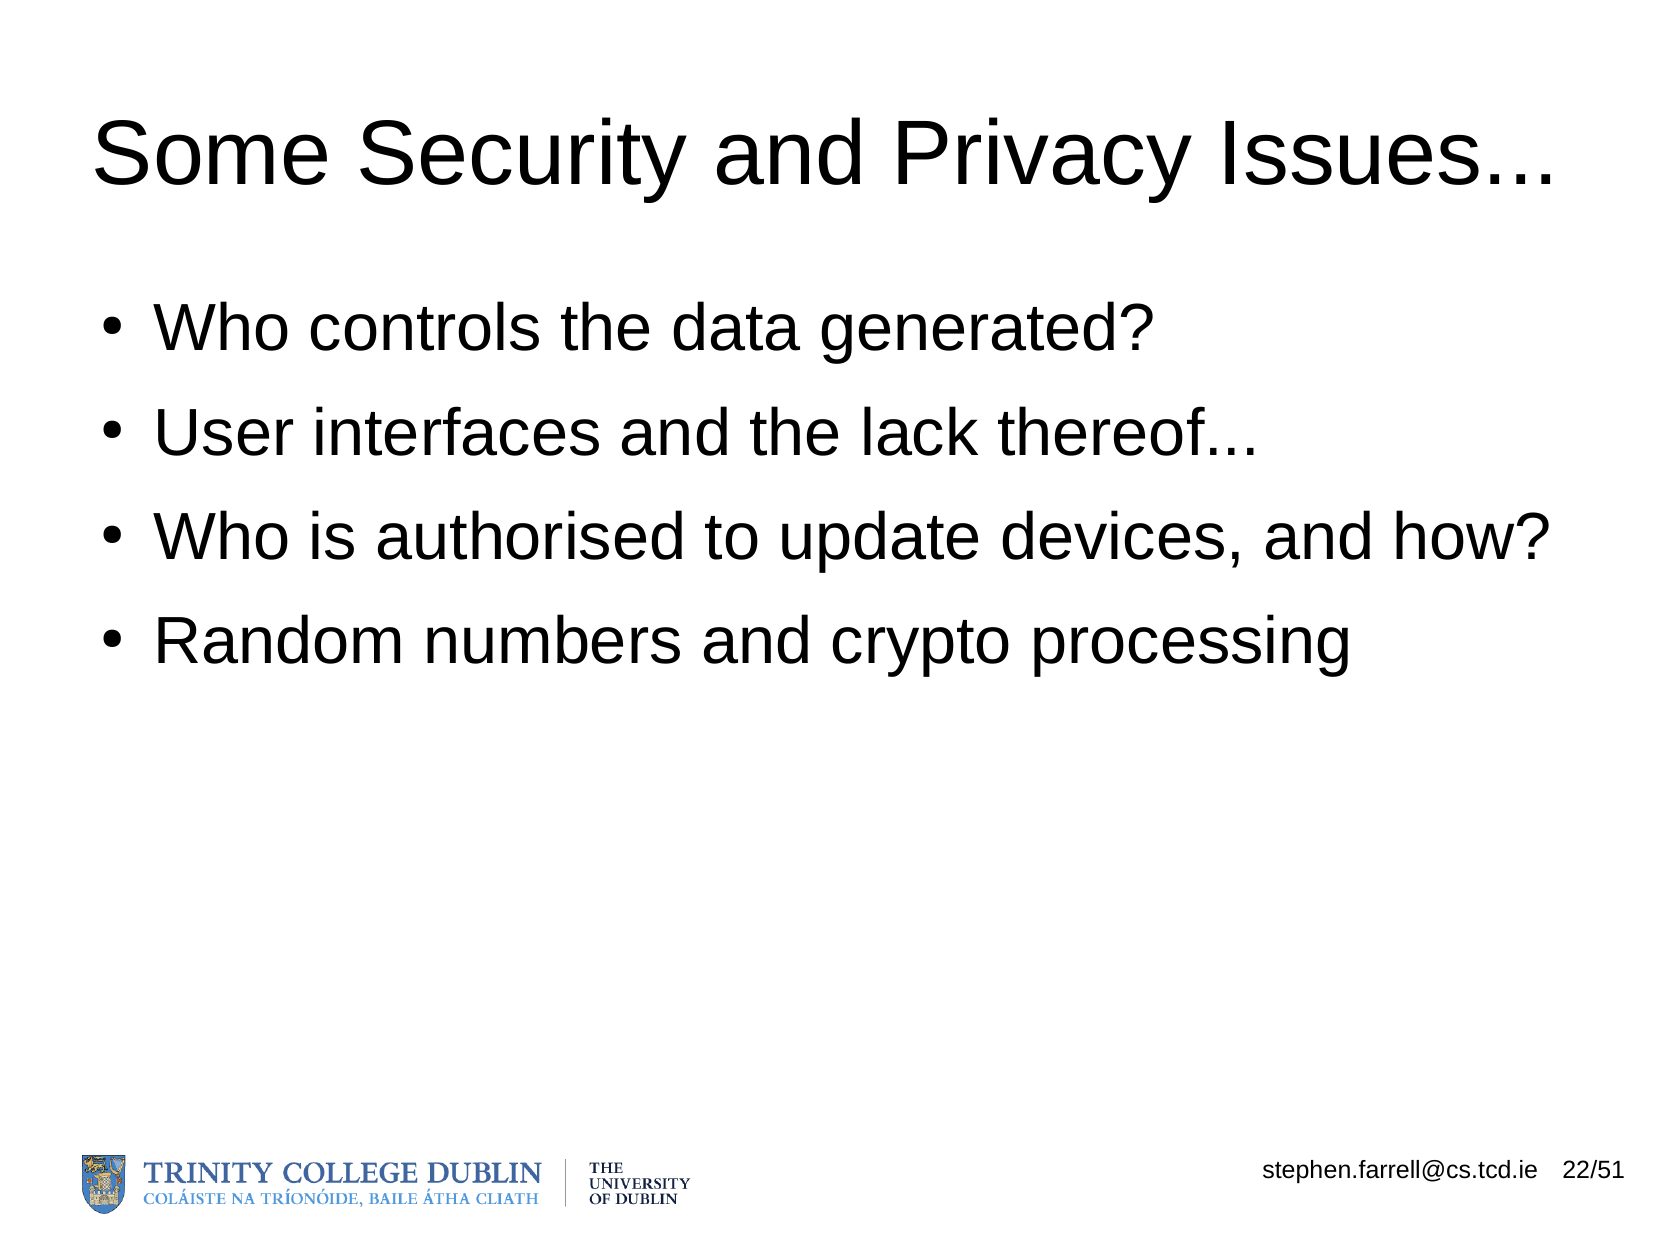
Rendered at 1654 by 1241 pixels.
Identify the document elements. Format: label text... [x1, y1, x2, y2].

title Some Security and Privacy Issues... [82, 49, 1571, 257]
list Who controls the data generated? User interfaces and the lack thereof... Who is authorised to update devices, and how? Random numbers and crypto processing [82, 290, 1571, 1010]
picture [82, 1155, 694, 1214]
